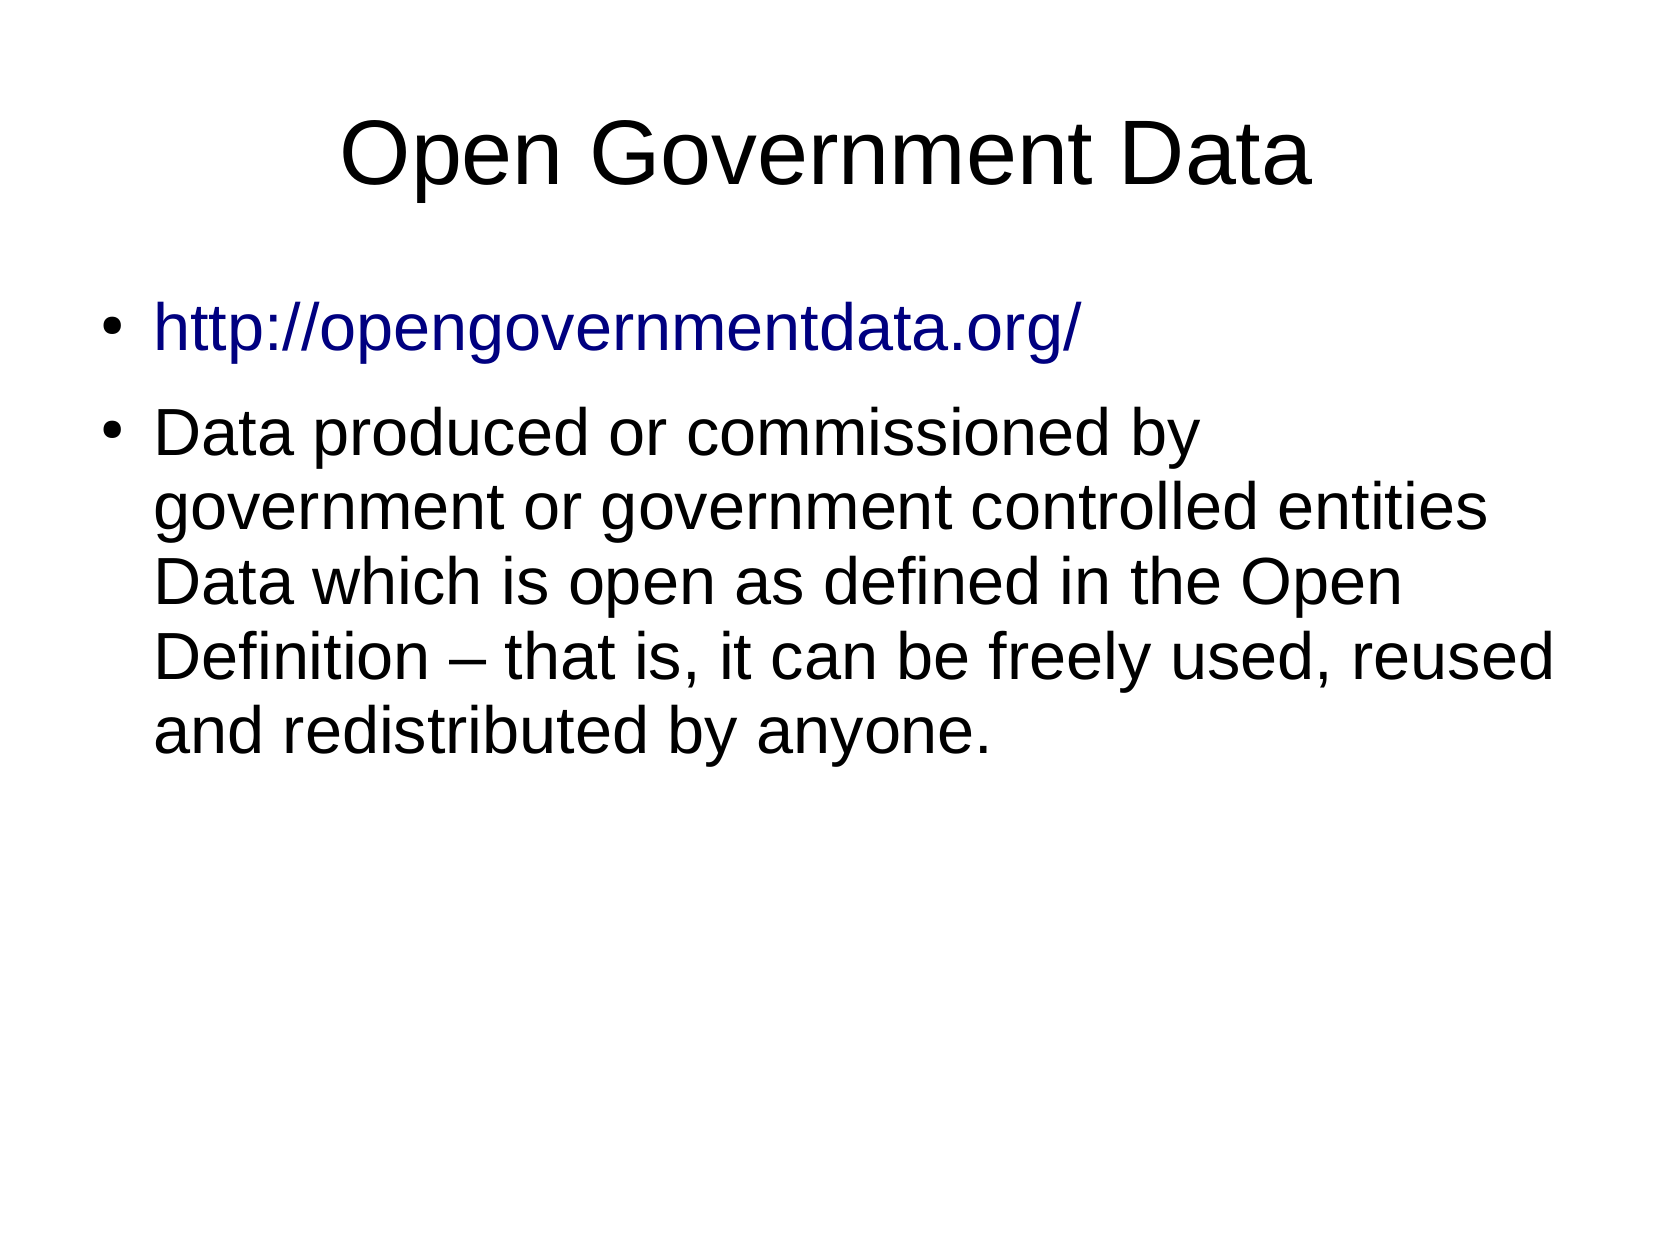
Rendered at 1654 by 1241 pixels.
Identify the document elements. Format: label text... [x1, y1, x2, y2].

title Open Government Data [82, 49, 1571, 257]
list http://opengovernmentdata.org/ Data produced or commissioned by government or government controlled entities Data which is open as defined in the Open Definition – that is, it can be freely used, reused and redistributed by anyone. [82, 290, 1571, 1010]
